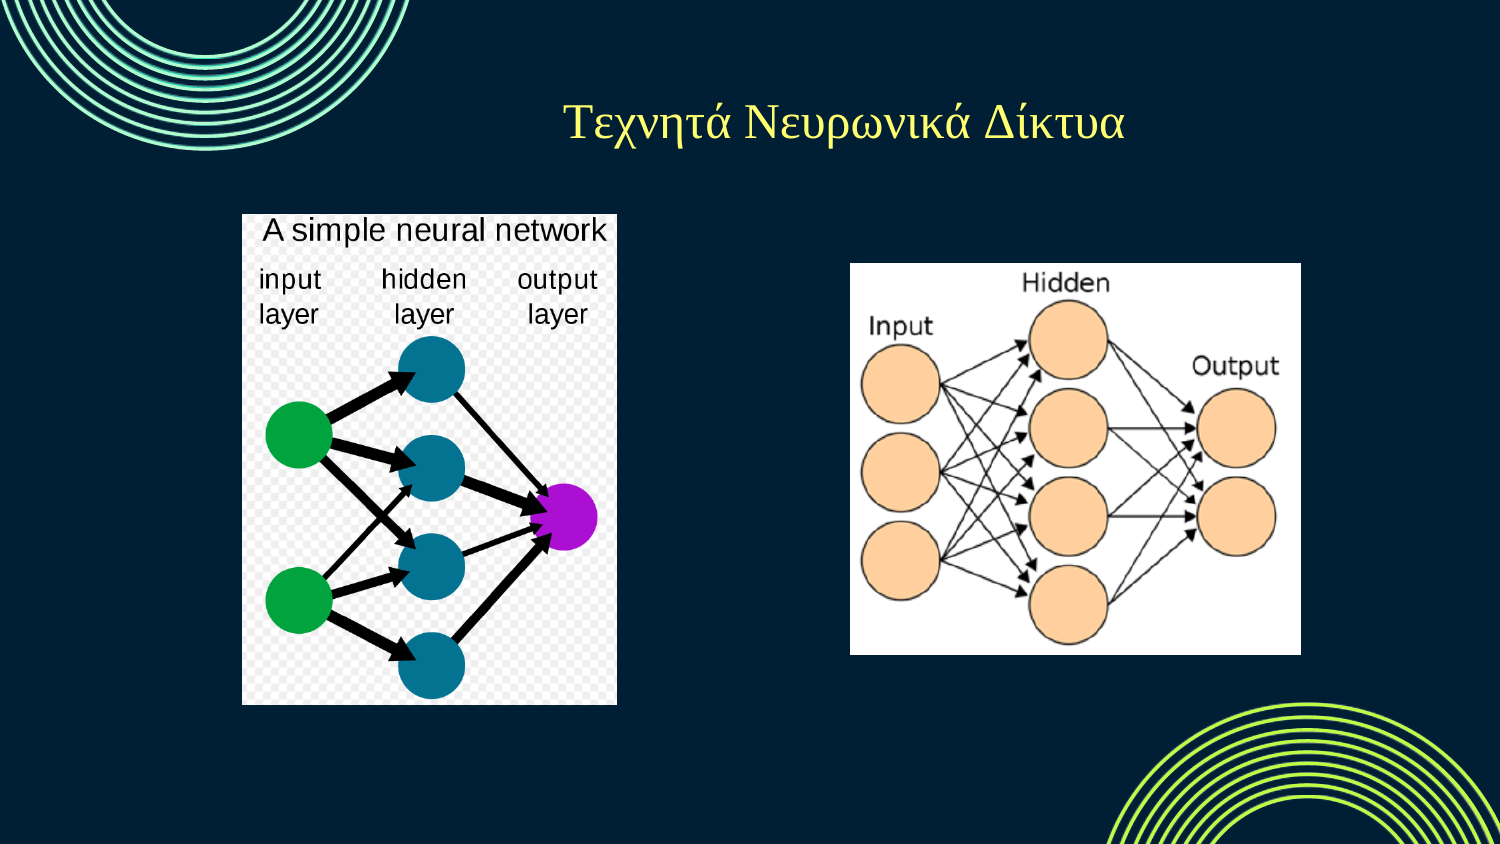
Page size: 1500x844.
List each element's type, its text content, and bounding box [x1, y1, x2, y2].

title Τεχνητά Νευρωνικά Δίκτυα [208, 73, 1481, 122]
picture [850, 263, 1301, 655]
picture [242, 214, 617, 705]
